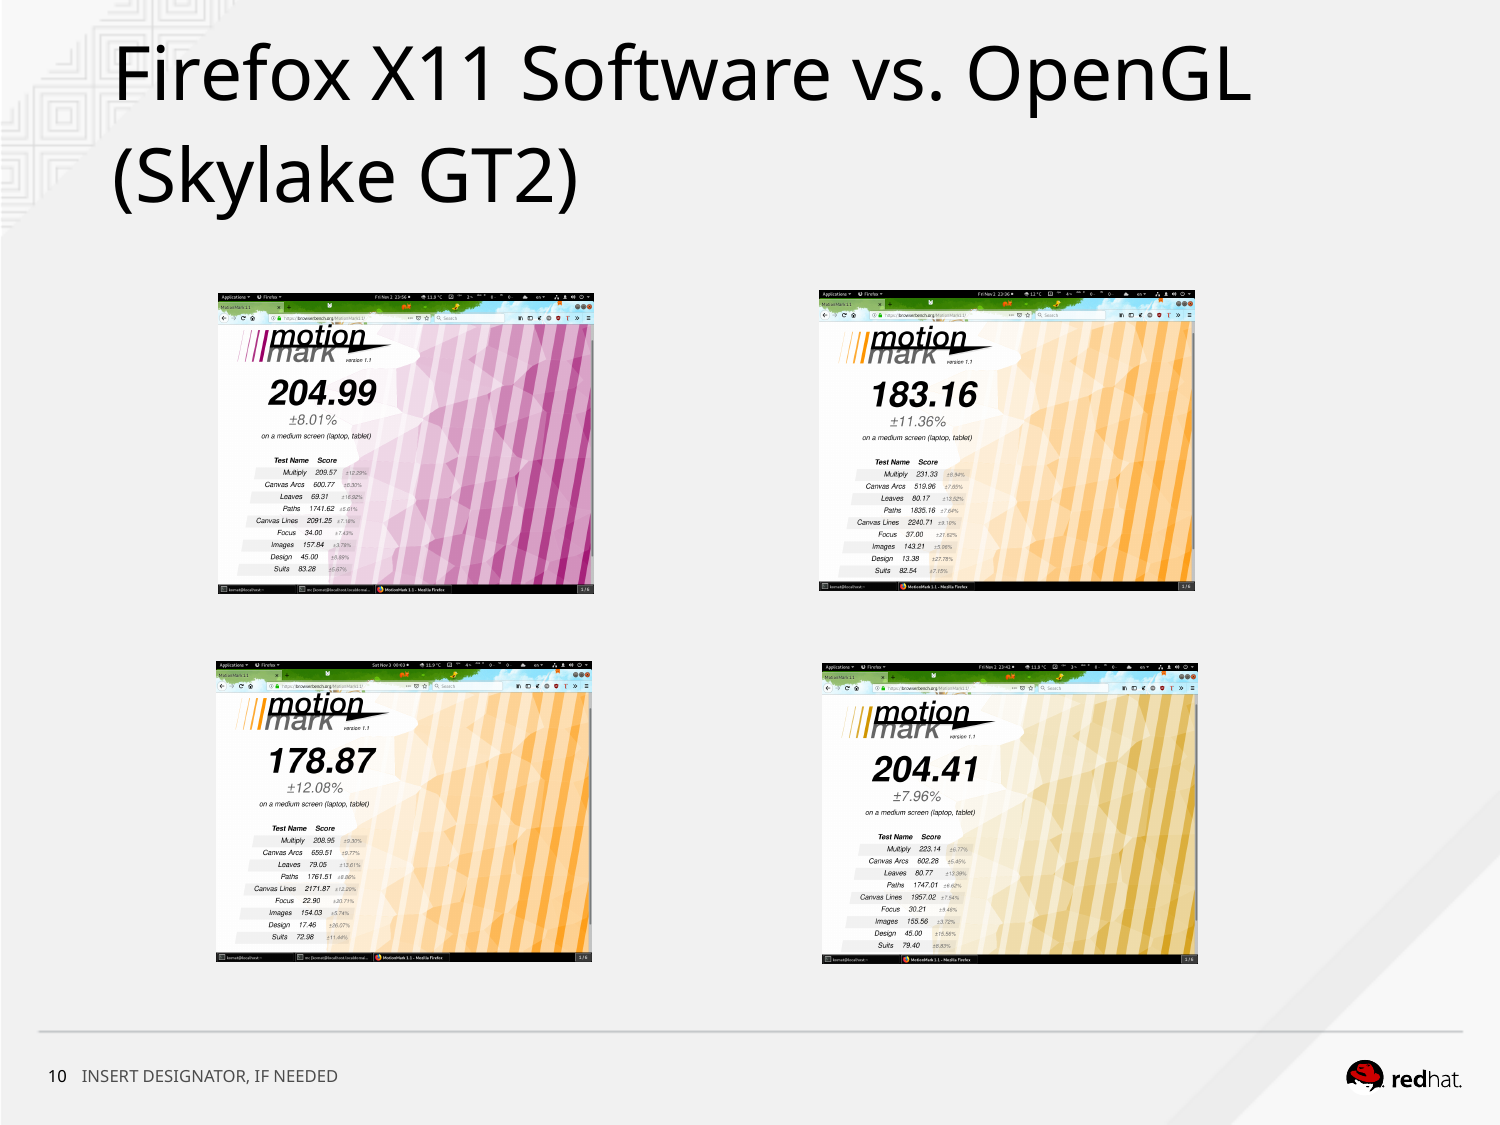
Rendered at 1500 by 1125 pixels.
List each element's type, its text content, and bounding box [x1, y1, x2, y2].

picture [0, 0, 1500, 1125]
title Firefox X11 Software vs. OpenGL (Skylake GT2) [112, 0, 1388, 225]
